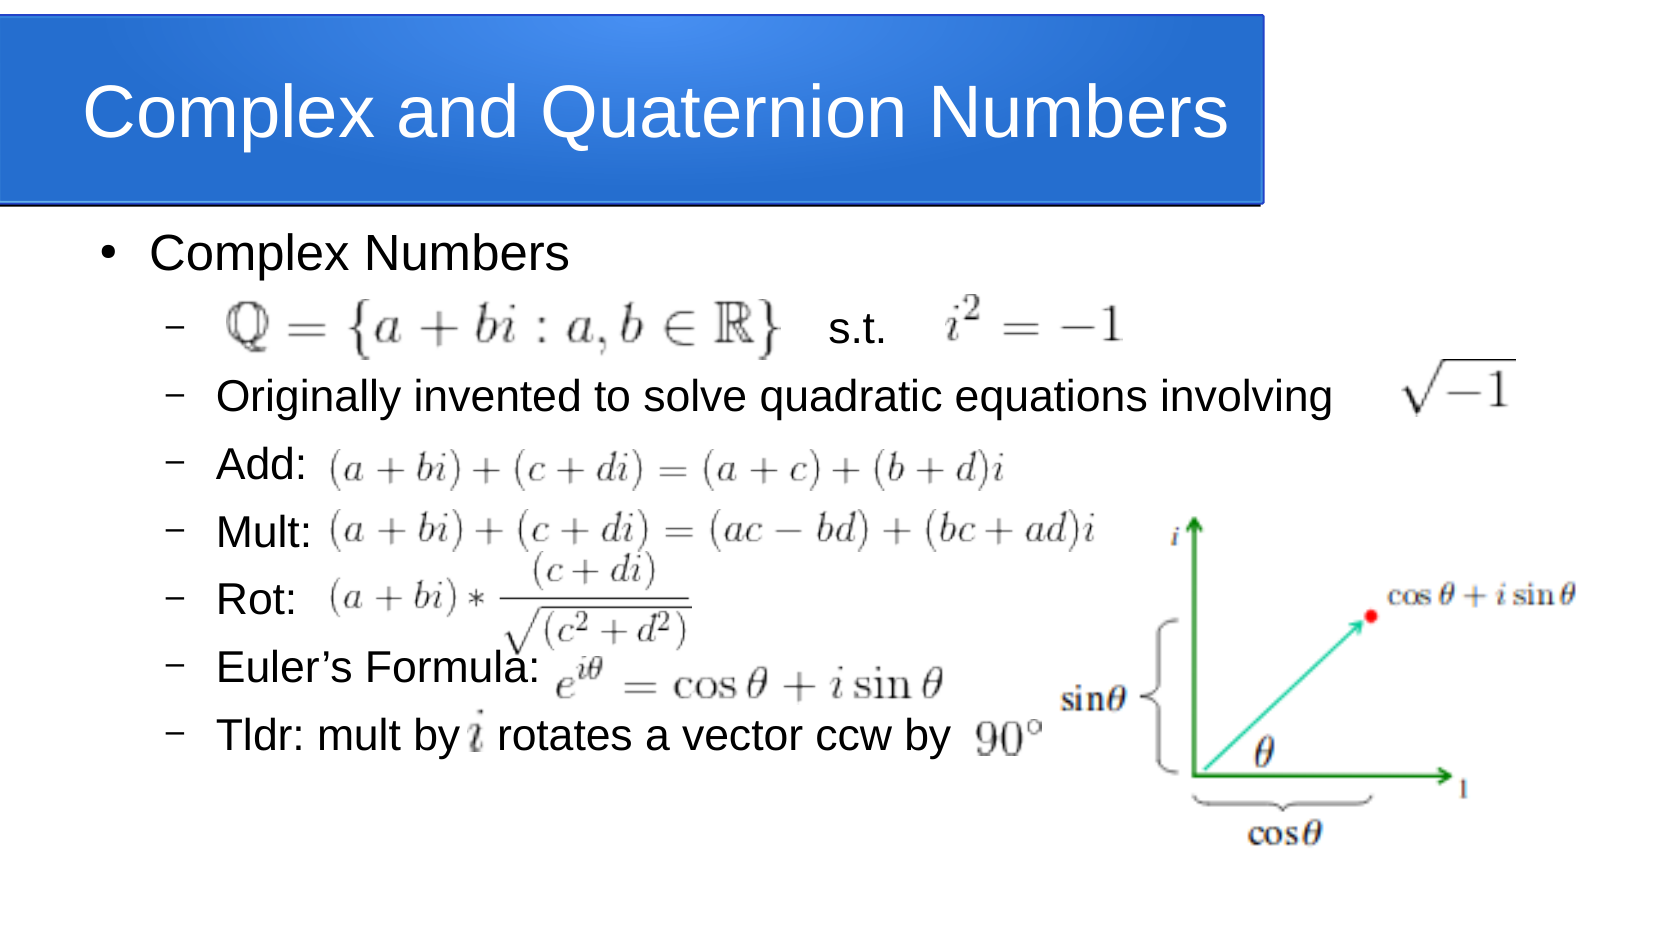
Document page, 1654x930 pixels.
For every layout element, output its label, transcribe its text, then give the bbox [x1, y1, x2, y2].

picture [226, 299, 781, 360]
picture [1401, 359, 1516, 417]
list Complex Numbers s.t. Originally invented to solve quadratic equations involving Add: Mult: Rot: Euler’s Formula: Tldr: mult by rotates a vector ccw by [82, 224, 1571, 764]
picture [330, 479, 1617, 874]
title Complex and Quaternion Numbers [82, 35, 1234, 189]
picture [945, 294, 1123, 345]
picture [467, 707, 488, 752]
picture [330, 449, 1006, 491]
